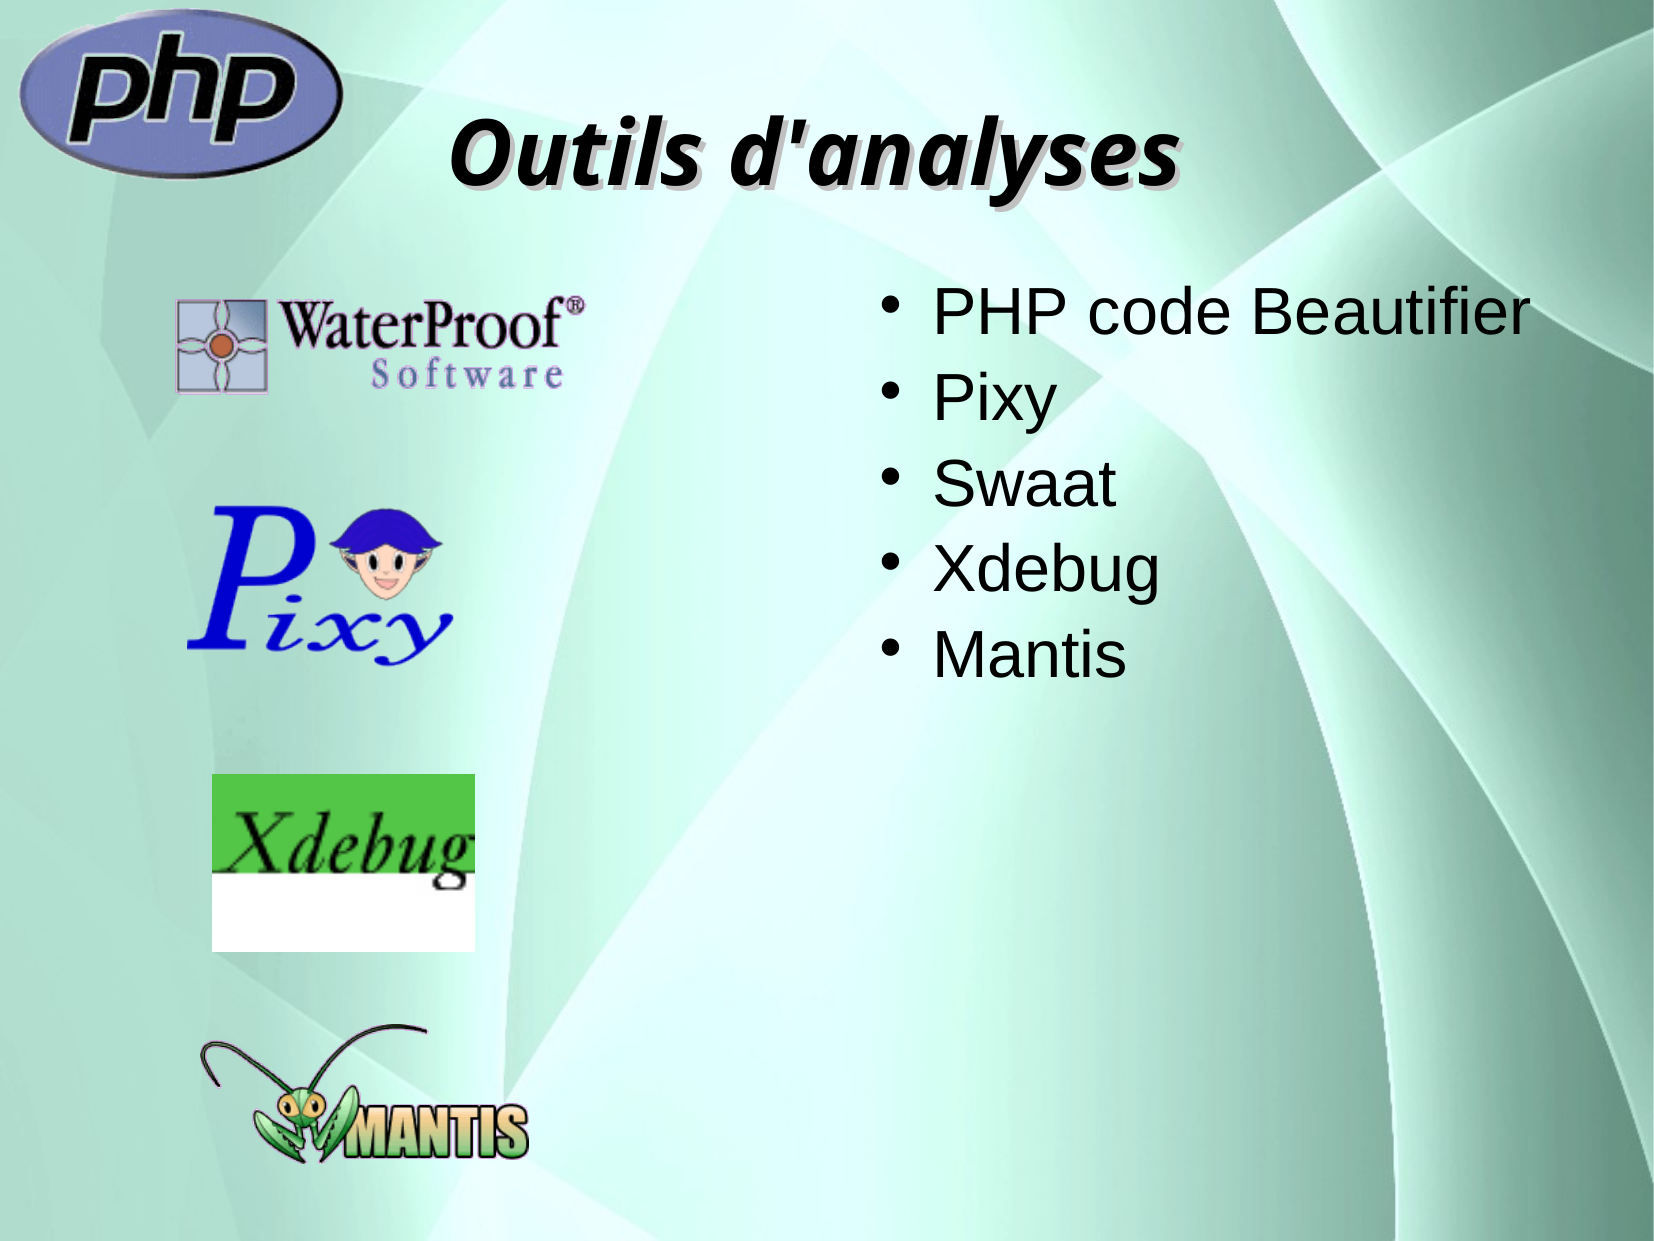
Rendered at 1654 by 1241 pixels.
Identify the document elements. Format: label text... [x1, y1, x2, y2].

title Outils d'analyses [82, 49, 1571, 257]
list PHP code Beautifier Pixy Swaat Xdebug Mantis [845, 290, 1572, 1095]
picture [0, 0, 1654, 1241]
